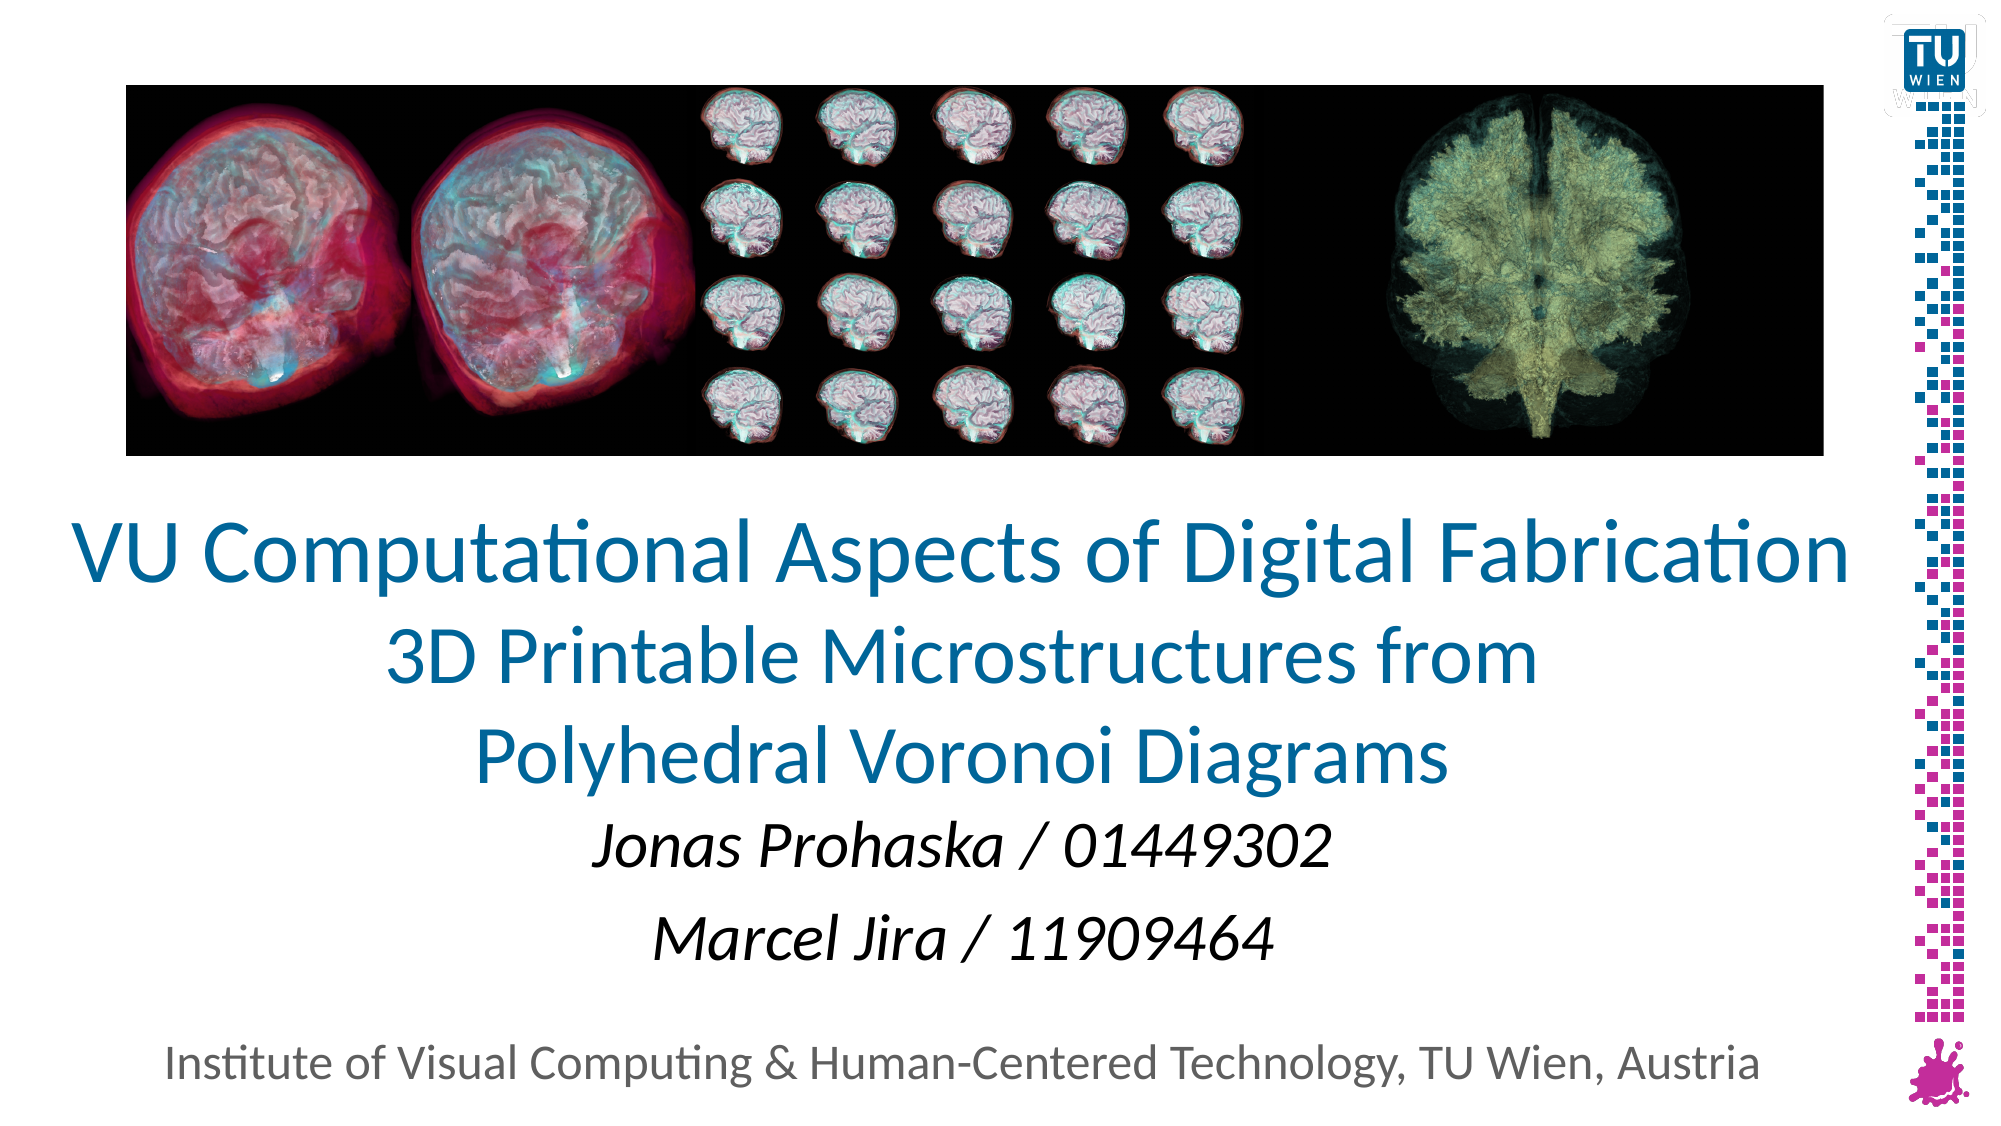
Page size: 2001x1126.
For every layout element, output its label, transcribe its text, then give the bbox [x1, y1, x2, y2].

text_box VU Computational Aspects of Digital Fabrication 3D Printable Microstructures from Polyhedral Voronoi Diagrams [39, 468, 1887, 798]
text_box Jonas Prohaska / 01449302 Marcel Jira / 11909464 [39, 798, 1887, 976]
picture [1884, 14, 1986, 117]
text_box Institute of Visual Computing & Human-Centered Technology, TU Wien, Austria [39, 1019, 1887, 1126]
picture [126, 85, 1824, 456]
